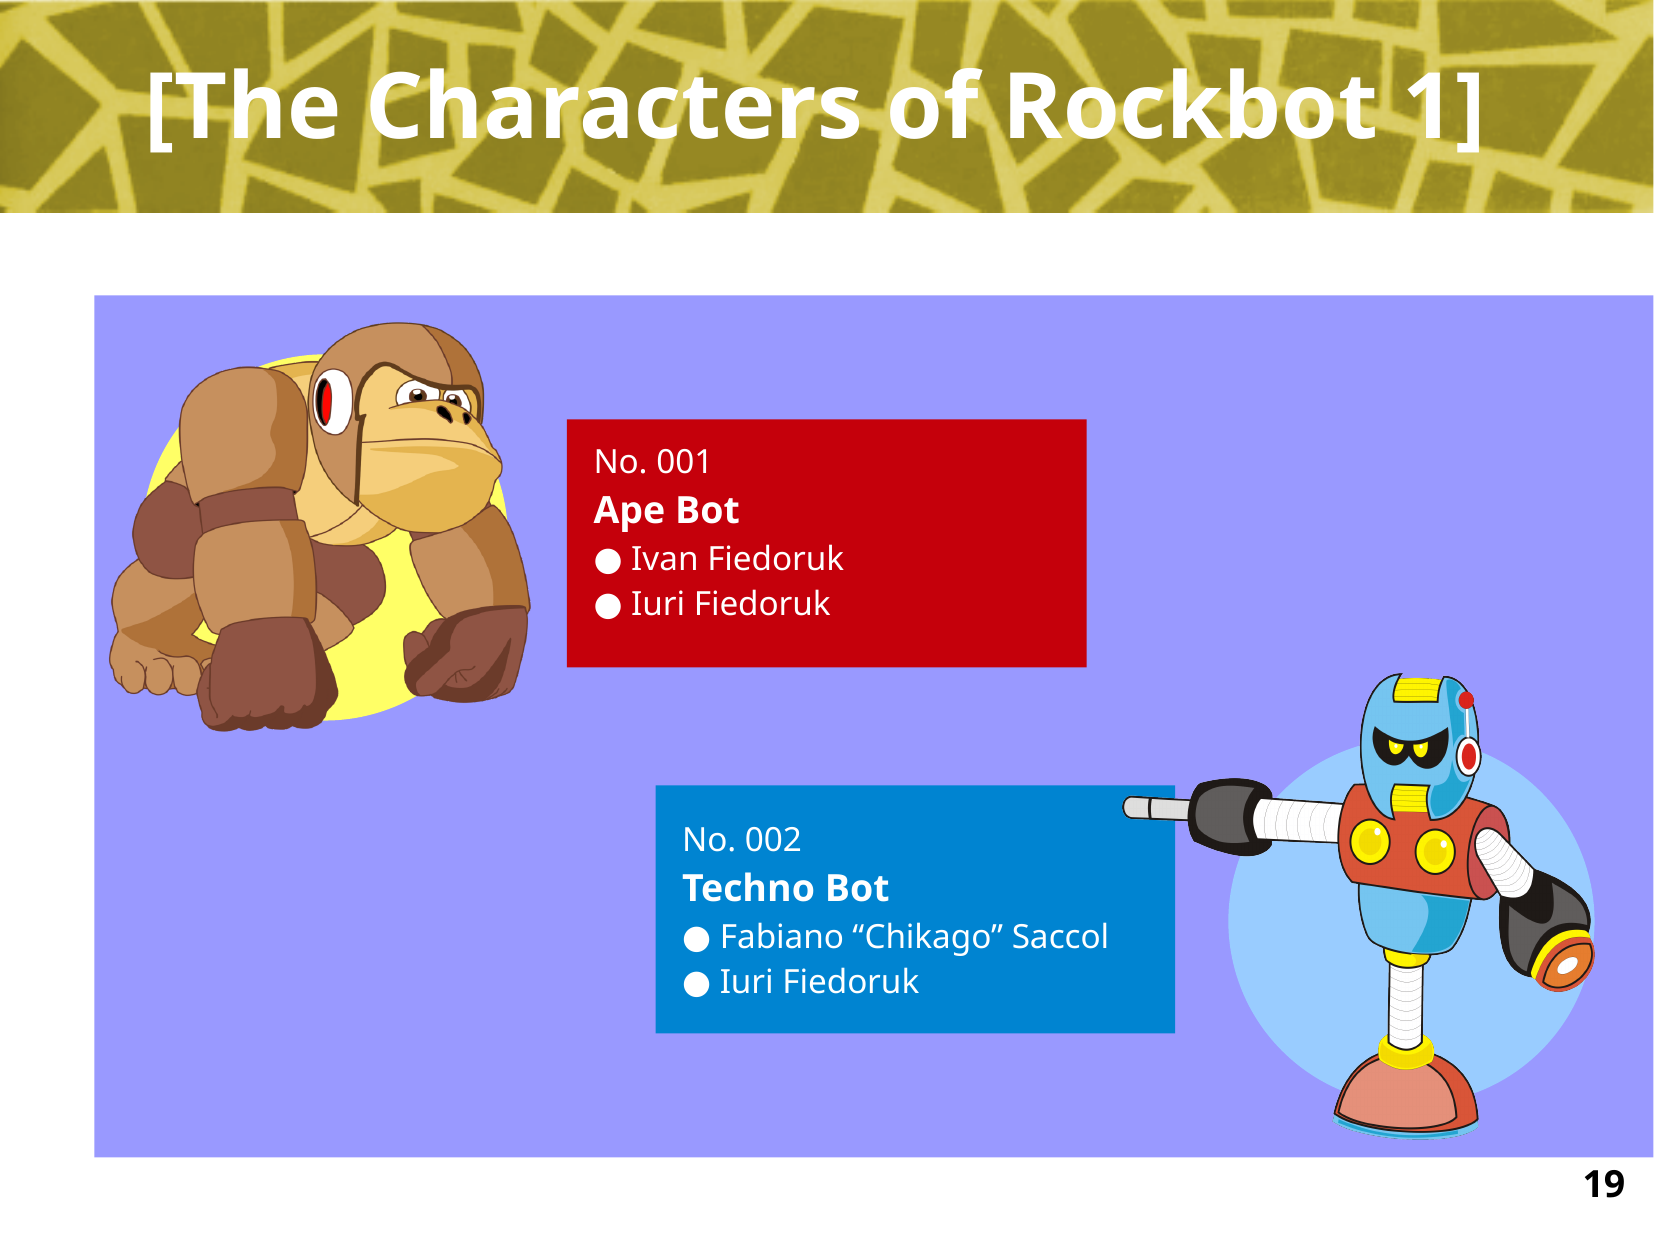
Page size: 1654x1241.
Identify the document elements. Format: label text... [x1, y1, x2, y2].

text_box No. 001 Ape Bot ● Ivan Fiedoruk ● Iuri Fiedoruk [578, 431, 1081, 656]
picture [0, 0, 1654, 213]
text_box [94, 295, 1654, 1158]
picture [1122, 673, 1595, 1140]
picture [94, 271, 547, 745]
text_box No. 002 Techno Bot ● Fabiano “Chikago” Saccol ● Iuri Fiedoruk [667, 809, 1122, 1034]
title [The Characters of Rockbot 1] [70, 0, 1559, 208]
